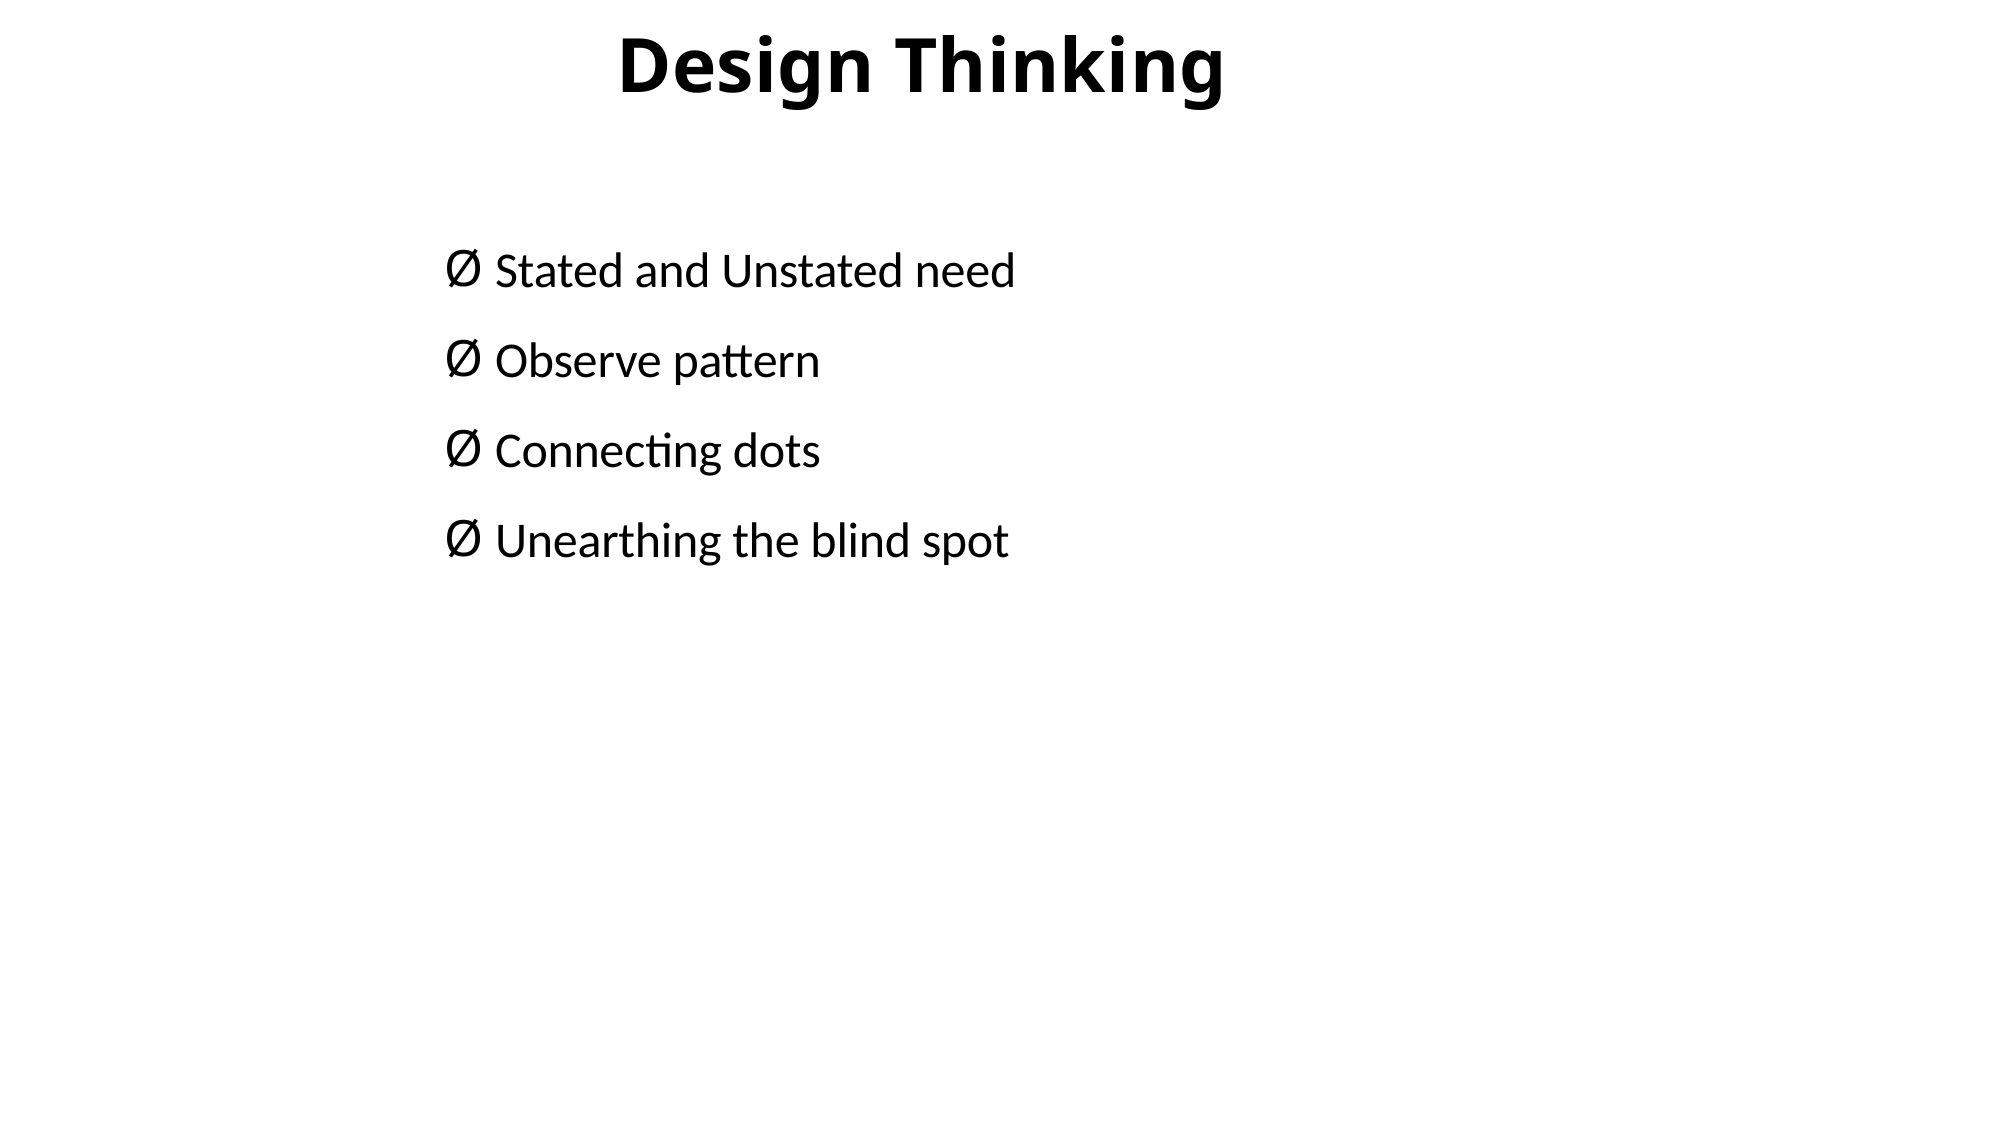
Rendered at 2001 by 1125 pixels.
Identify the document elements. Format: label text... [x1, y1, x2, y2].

text_box Stated and Unstated need Observe pattern Connecting dots Unearthing the blind spot [424, 200, 1500, 643]
title Design Thinking [480, 14, 1362, 108]
